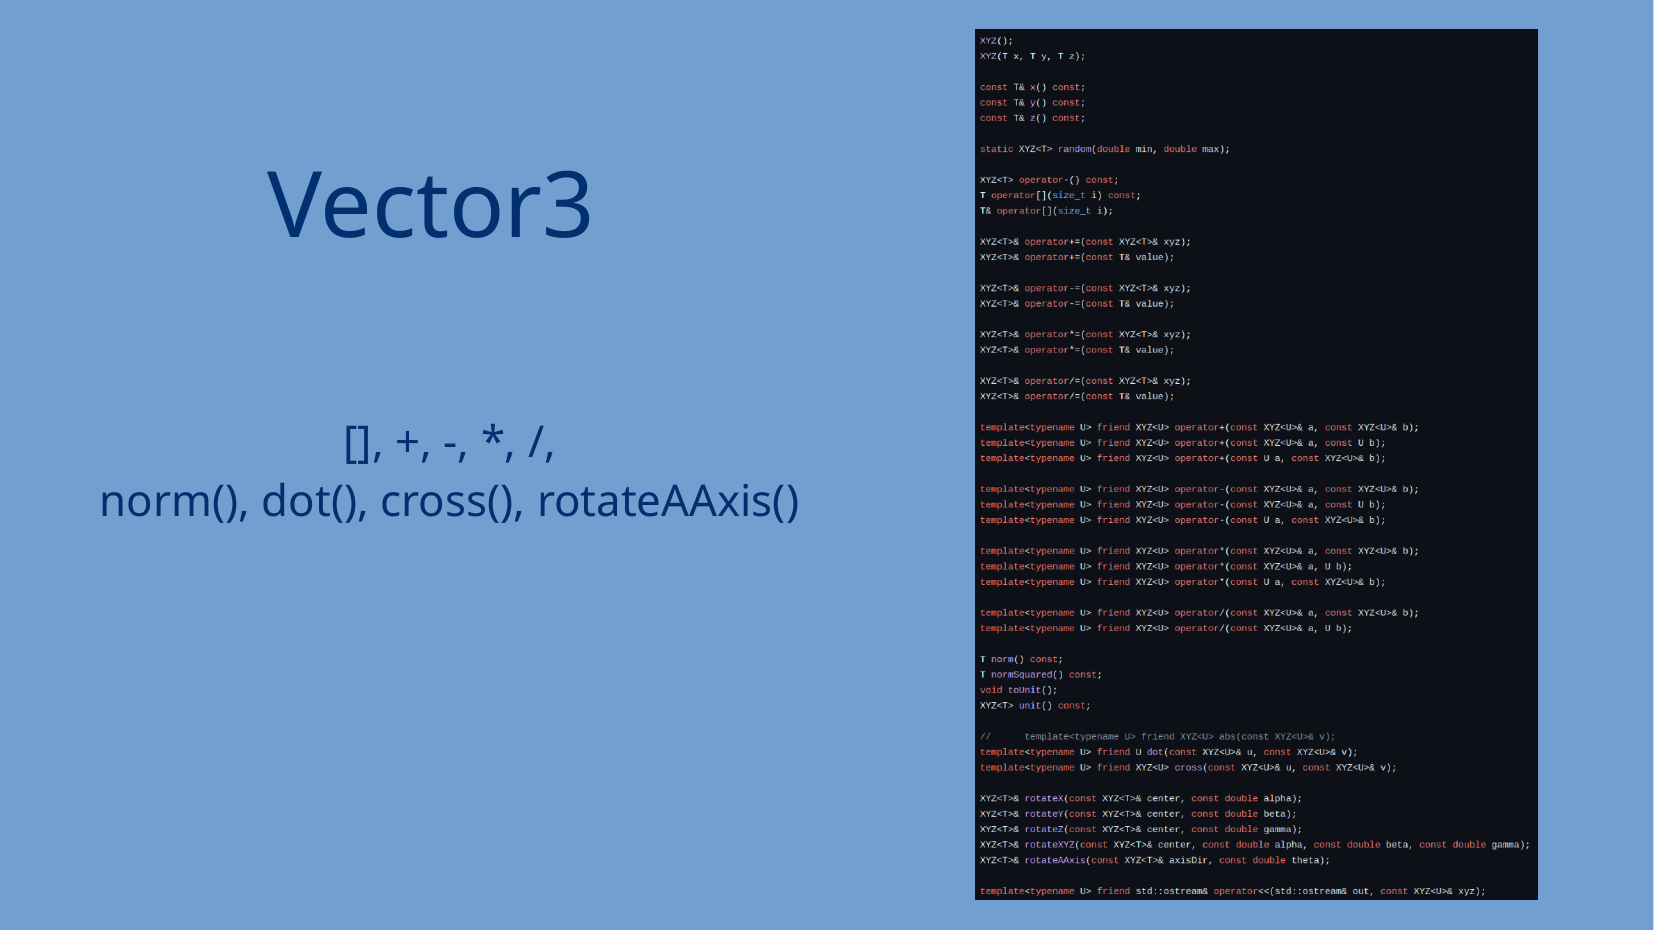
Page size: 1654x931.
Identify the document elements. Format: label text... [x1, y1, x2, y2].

title [], +, -, *, /, norm(), dot(), cross(), rotateAAxis() [37, 350, 863, 526]
picture [975, 29, 1538, 901]
title Vector3 [187, 140, 676, 263]
